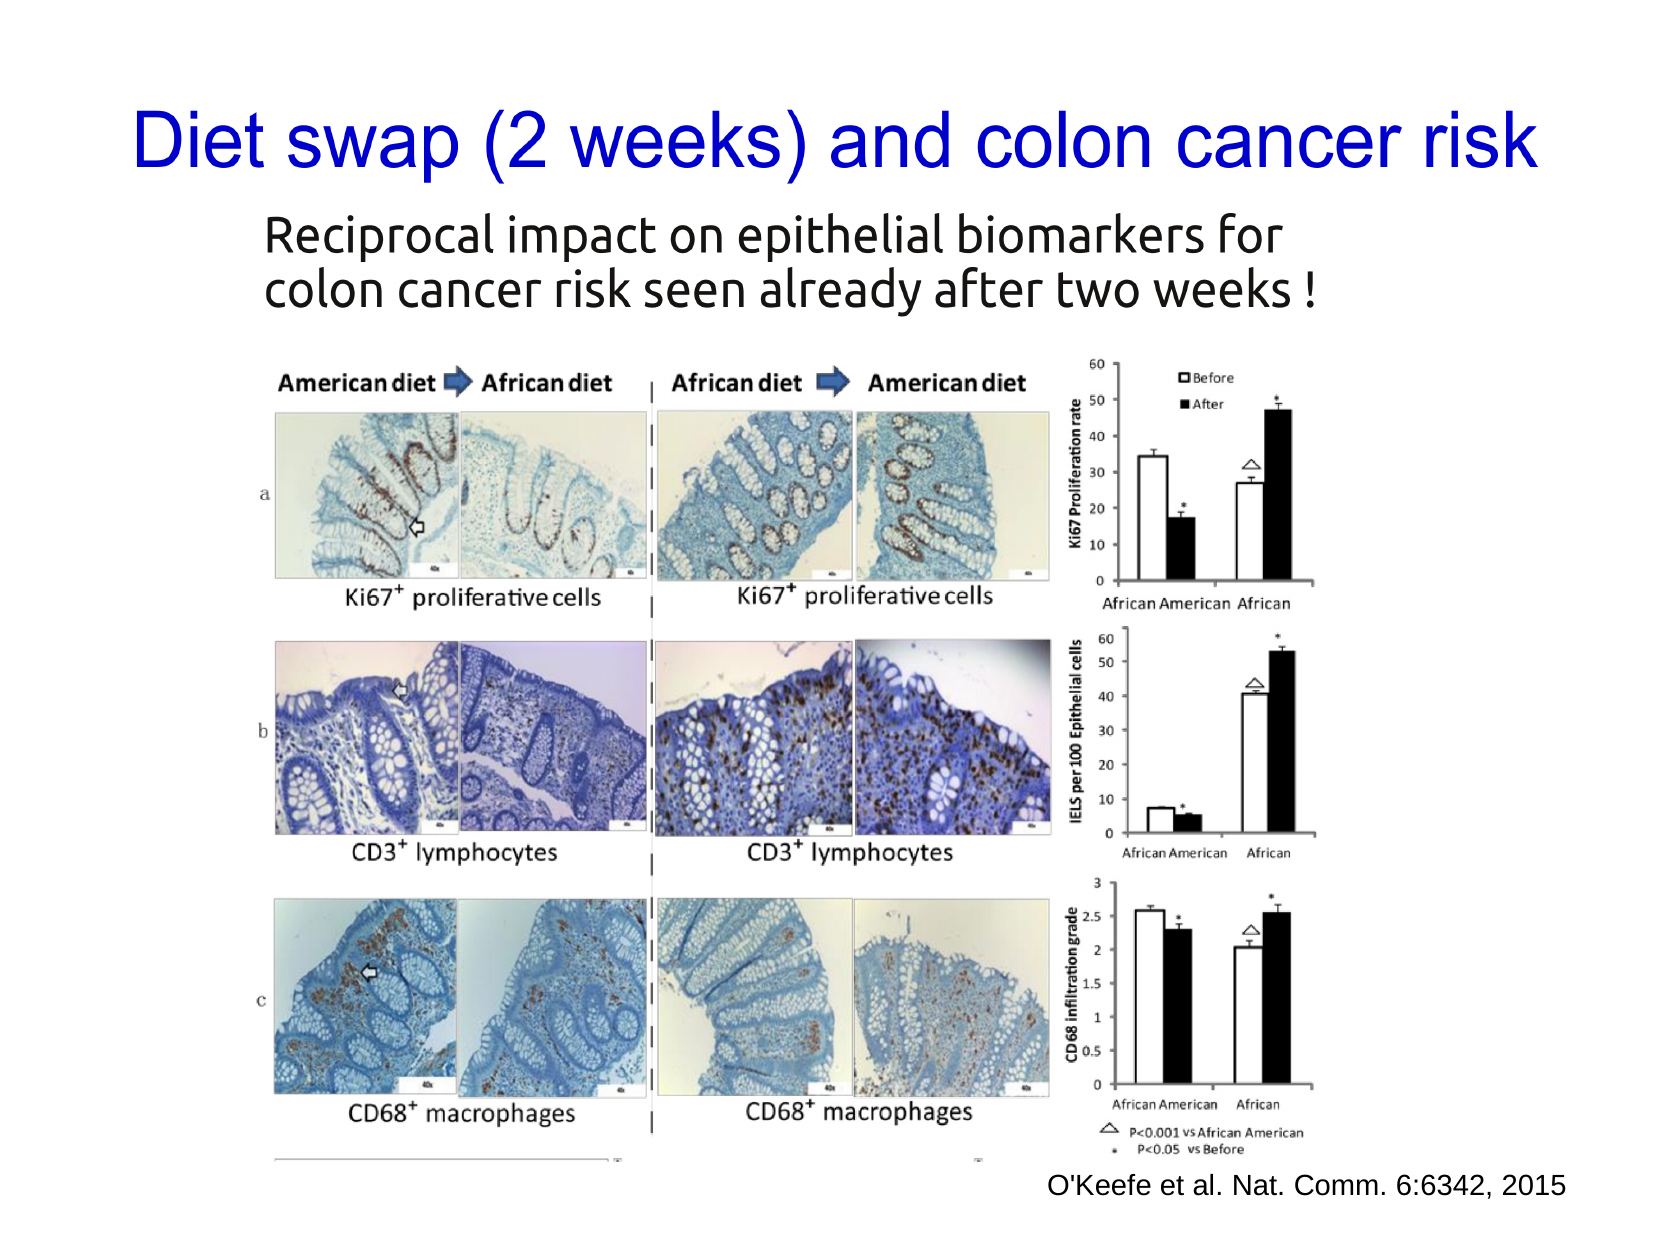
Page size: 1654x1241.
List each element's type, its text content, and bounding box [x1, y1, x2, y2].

picture [37, 24, 1618, 1194]
text_box O'Keefe et al. Nat. Comm. 6:6342, 2015 [1032, 1161, 1618, 1216]
